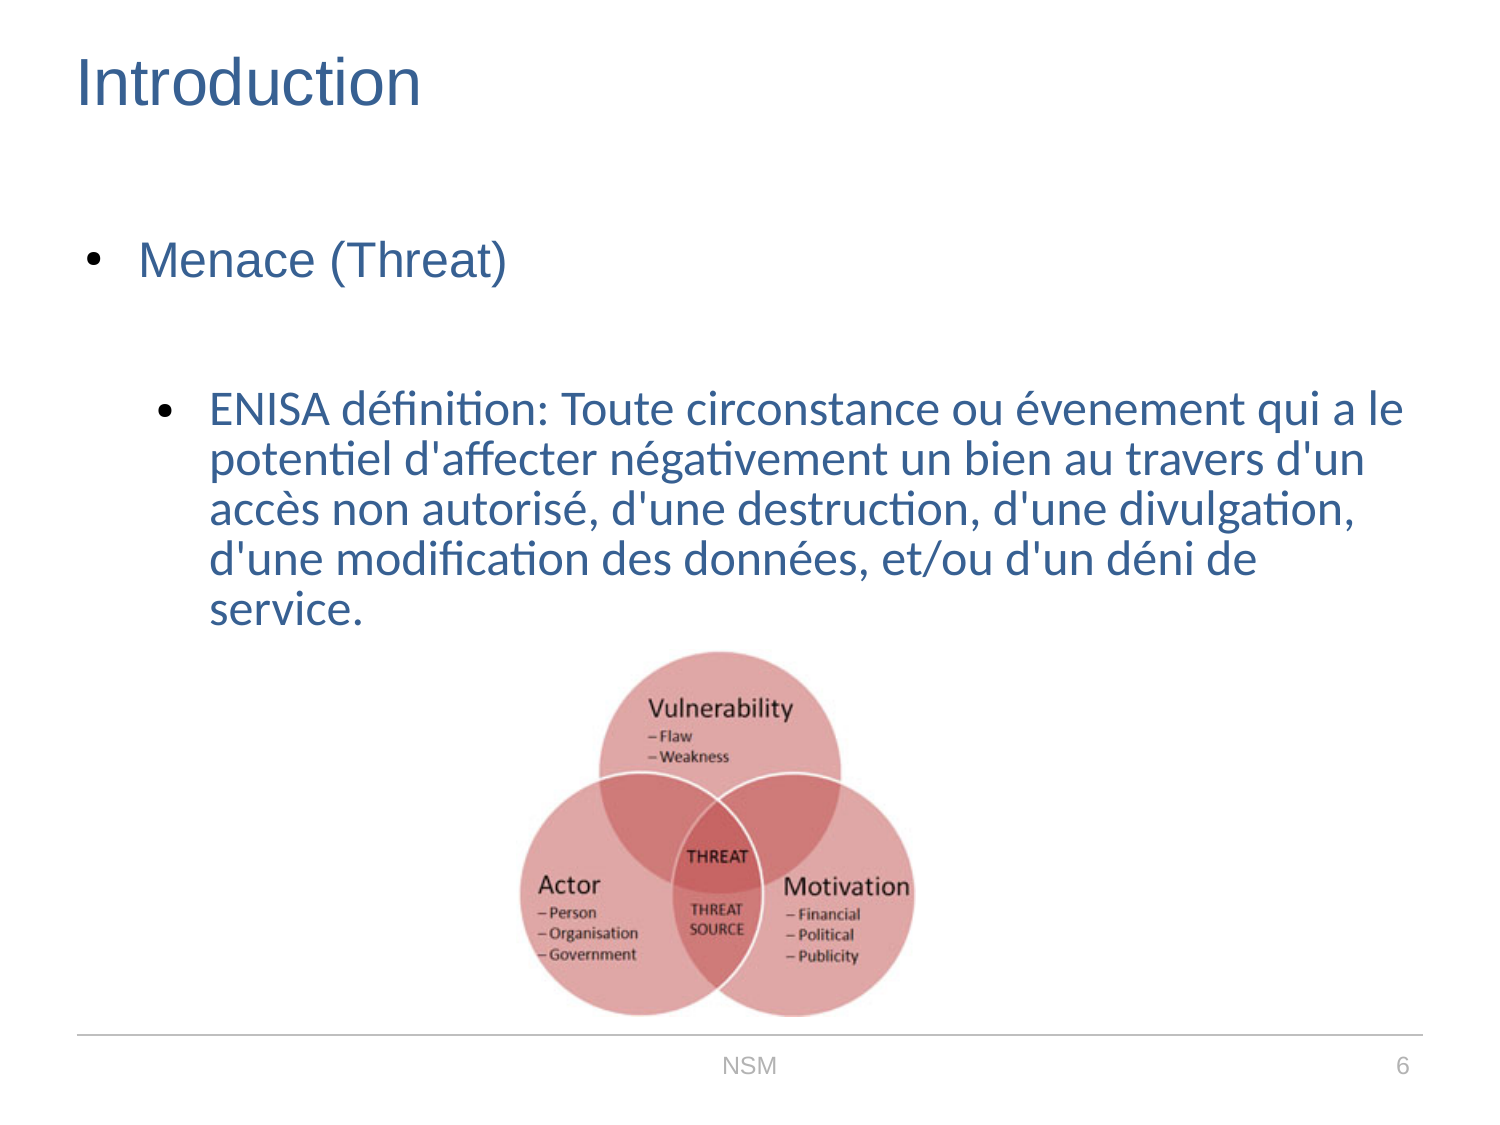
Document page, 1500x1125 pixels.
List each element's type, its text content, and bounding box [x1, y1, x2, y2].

list Menace (Threat) ENISA définition: Toute circonstance ou évenement qui a le potentiel d'affecter négativement un bien au travers d'un accès non autorisé, d'une destruction, d'une divulgation, d'une modification des données, et/ou d'un déni de service. [67, 232, 1418, 975]
title Introduction [75, 45, 1425, 233]
picture [516, 649, 916, 1017]
